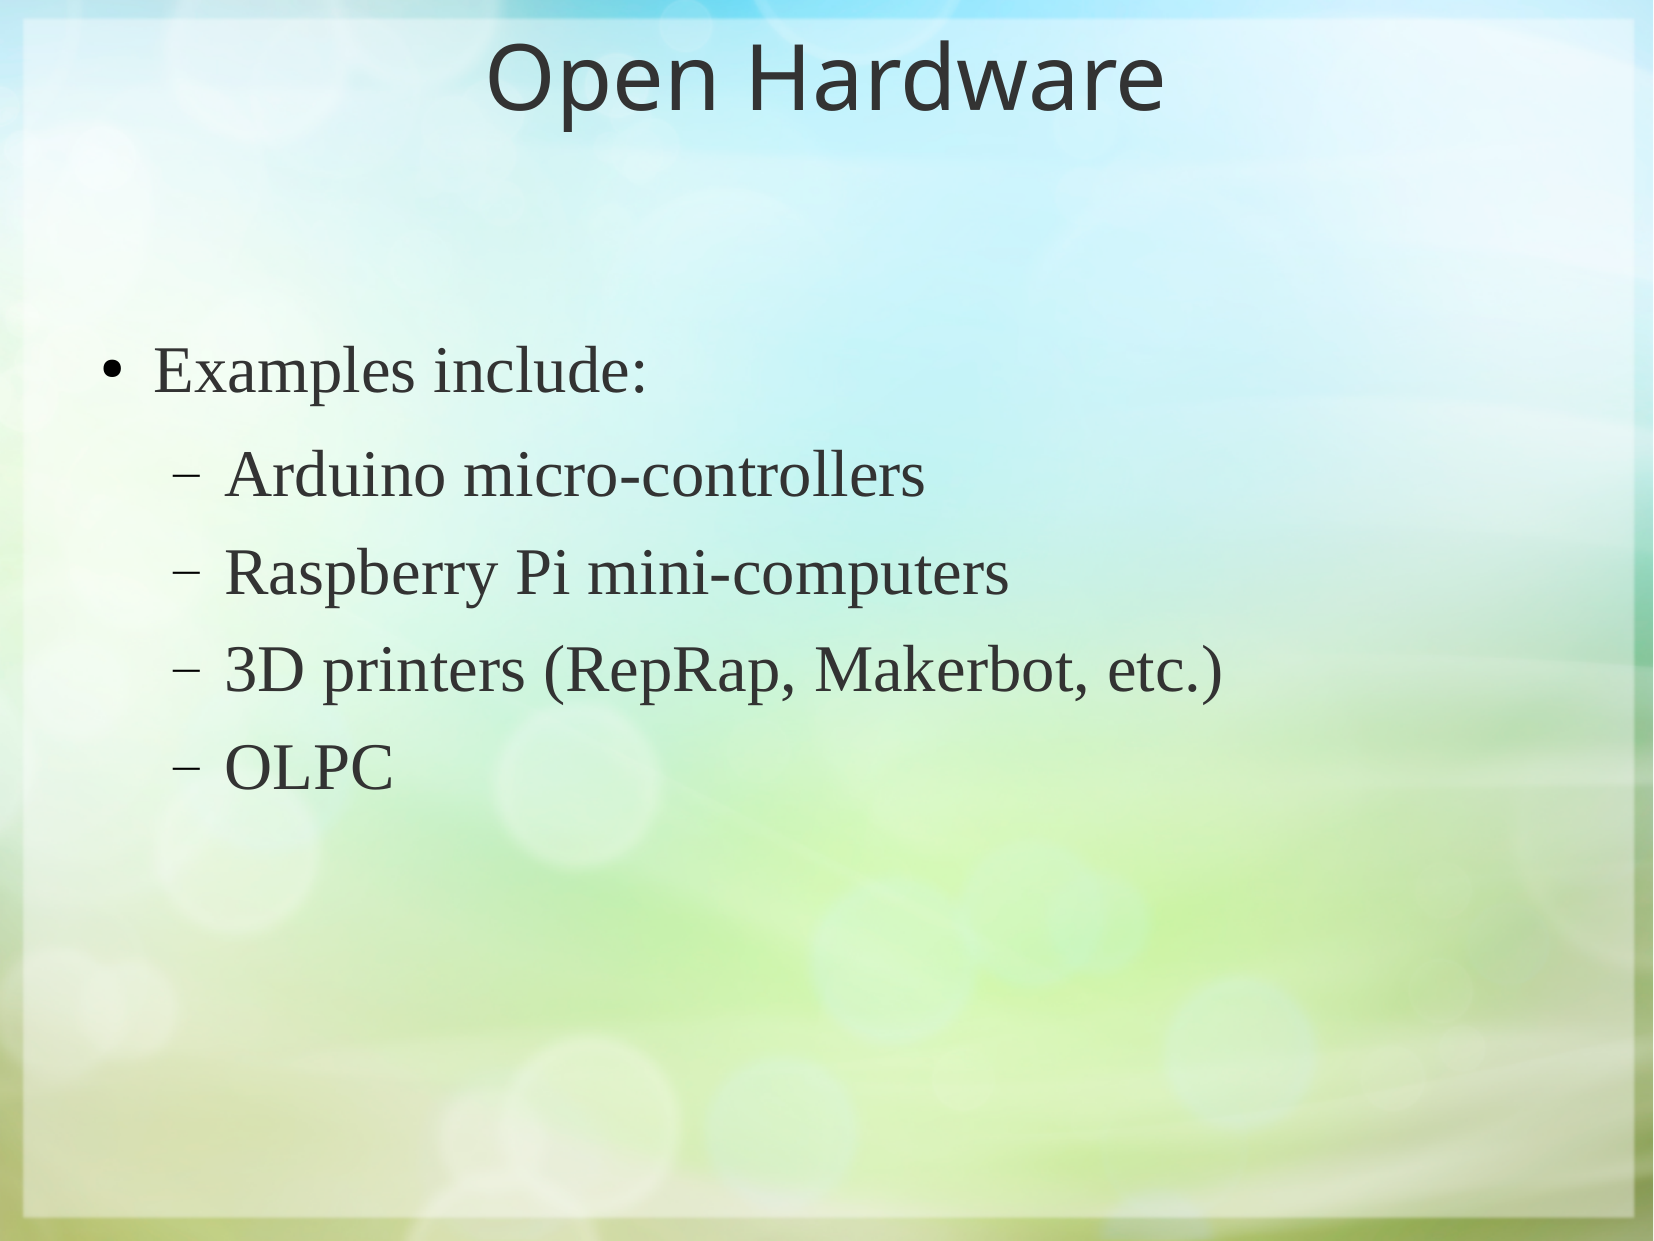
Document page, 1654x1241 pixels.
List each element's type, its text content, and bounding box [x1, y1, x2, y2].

title Open Hardware [82, 0, 1571, 151]
list Examples include: Arduino micro-controllers Raspberry Pi mini-computers 3D printers (RepRap, Makerbot, etc.) OLPC [82, 333, 1571, 908]
picture [0, 0, 1654, 1241]
